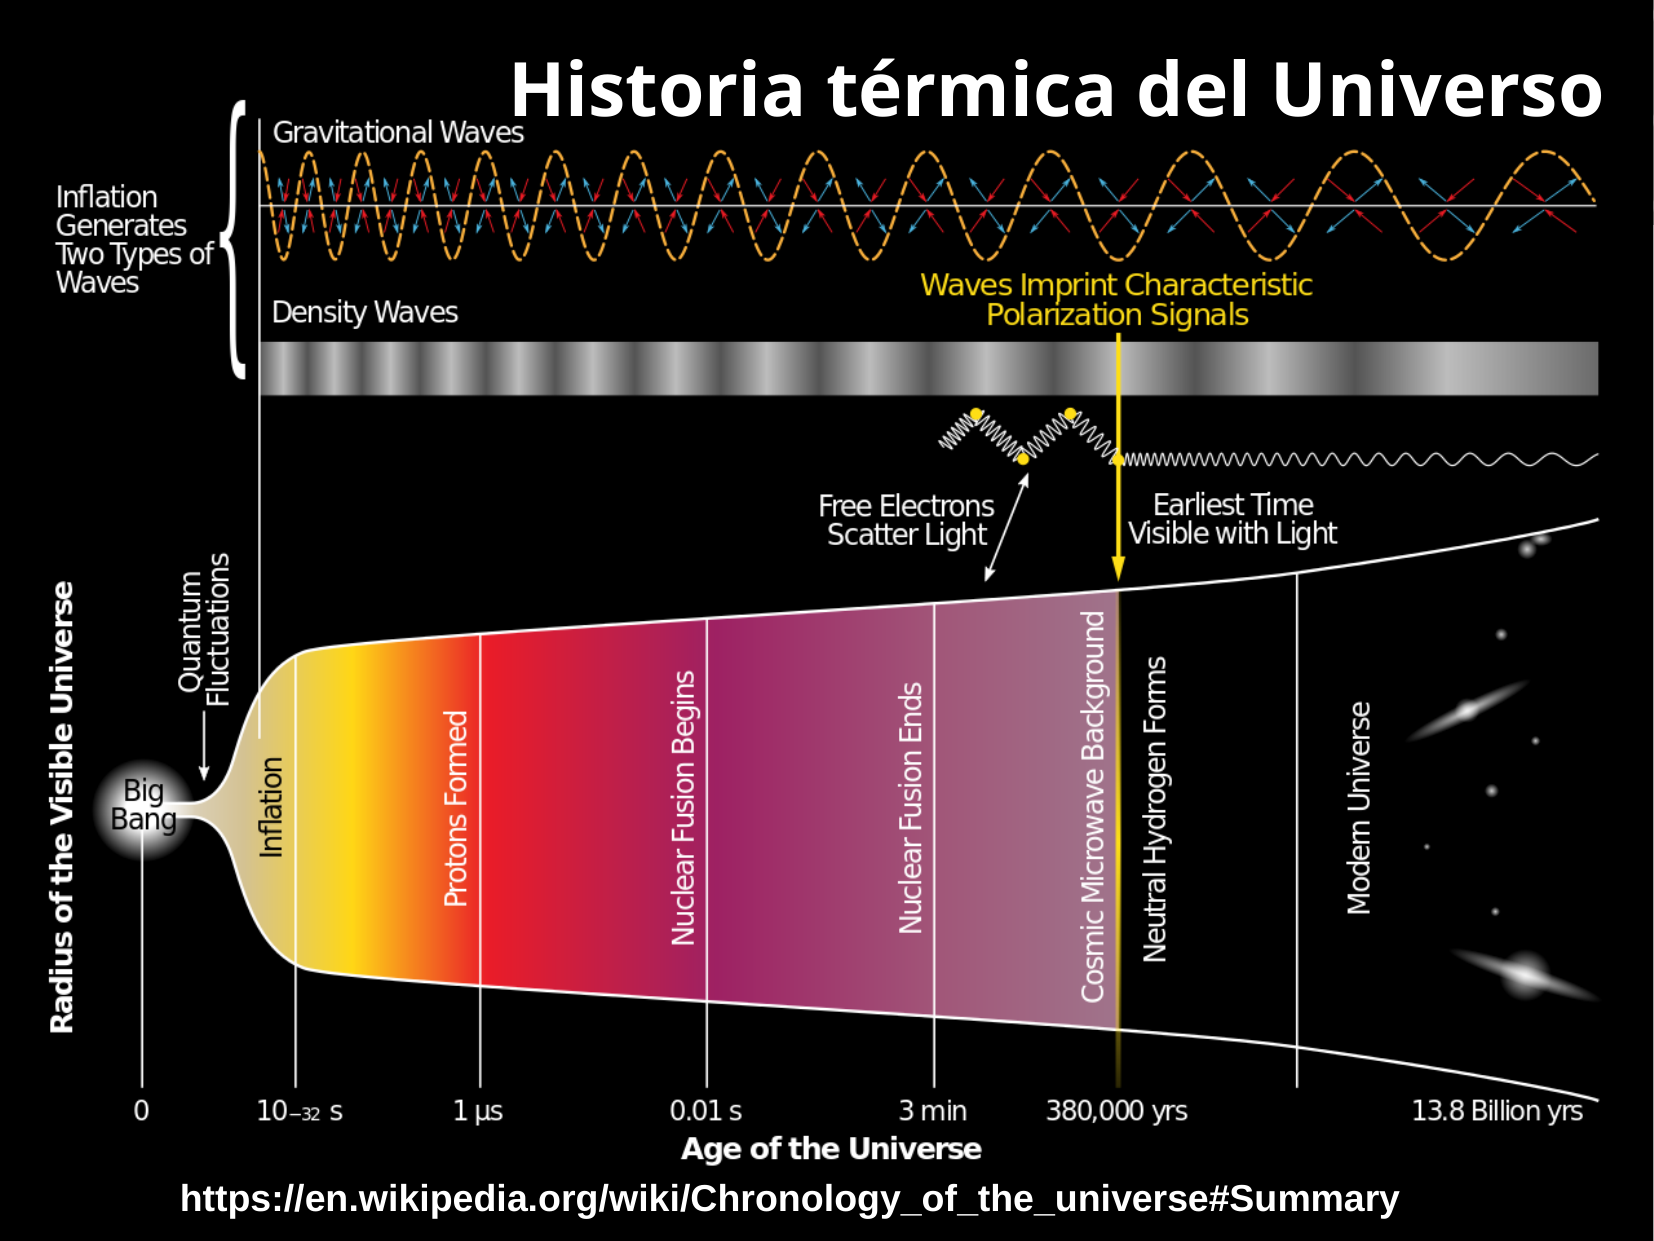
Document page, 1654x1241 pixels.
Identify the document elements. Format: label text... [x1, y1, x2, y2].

title Historia térmica del Universo [45, 0, 1606, 176]
picture [0, 0, 1654, 1241]
text_box https://en.wikipedia.org/wiki/Chronology_of_the_universe#Summary [165, 1170, 1451, 1241]
